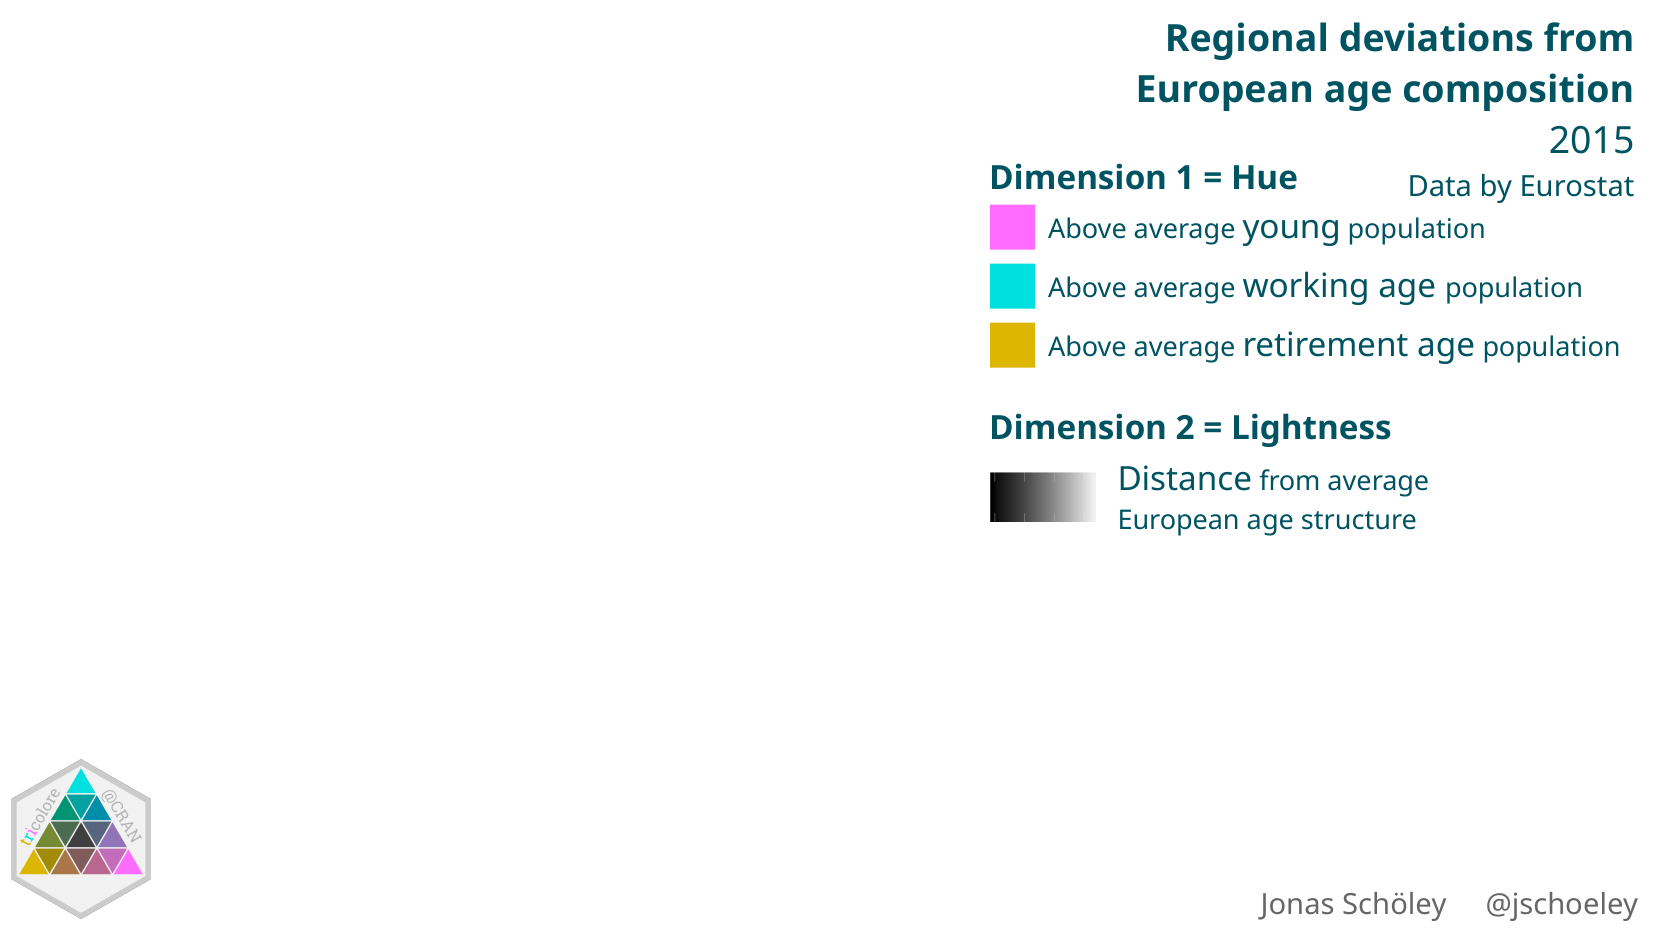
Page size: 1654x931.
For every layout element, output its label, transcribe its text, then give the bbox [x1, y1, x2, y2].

text_box Jonas Schöley @jschoeley [1230, 875, 1653, 930]
text_box [990, 322, 1033, 368]
picture [990, 472, 1096, 522]
text_box Dimension 1 = Hue [974, 146, 1297, 206]
text_box [990, 263, 1033, 309]
text_box [990, 206, 1033, 250]
text_box Regional deviations from European age composition 2015 Data by Eurostat [1035, 4, 1650, 207]
text_box Above average retirement age population [1033, 313, 1635, 373]
text_box Dimension 2 = Lightness [974, 396, 1392, 455]
text_box Above average working age population [1033, 254, 1599, 313]
text_box Above average young population [1033, 195, 1500, 254]
text_box Distance from average European age structure [1102, 447, 1446, 543]
picture [11, 759, 151, 920]
